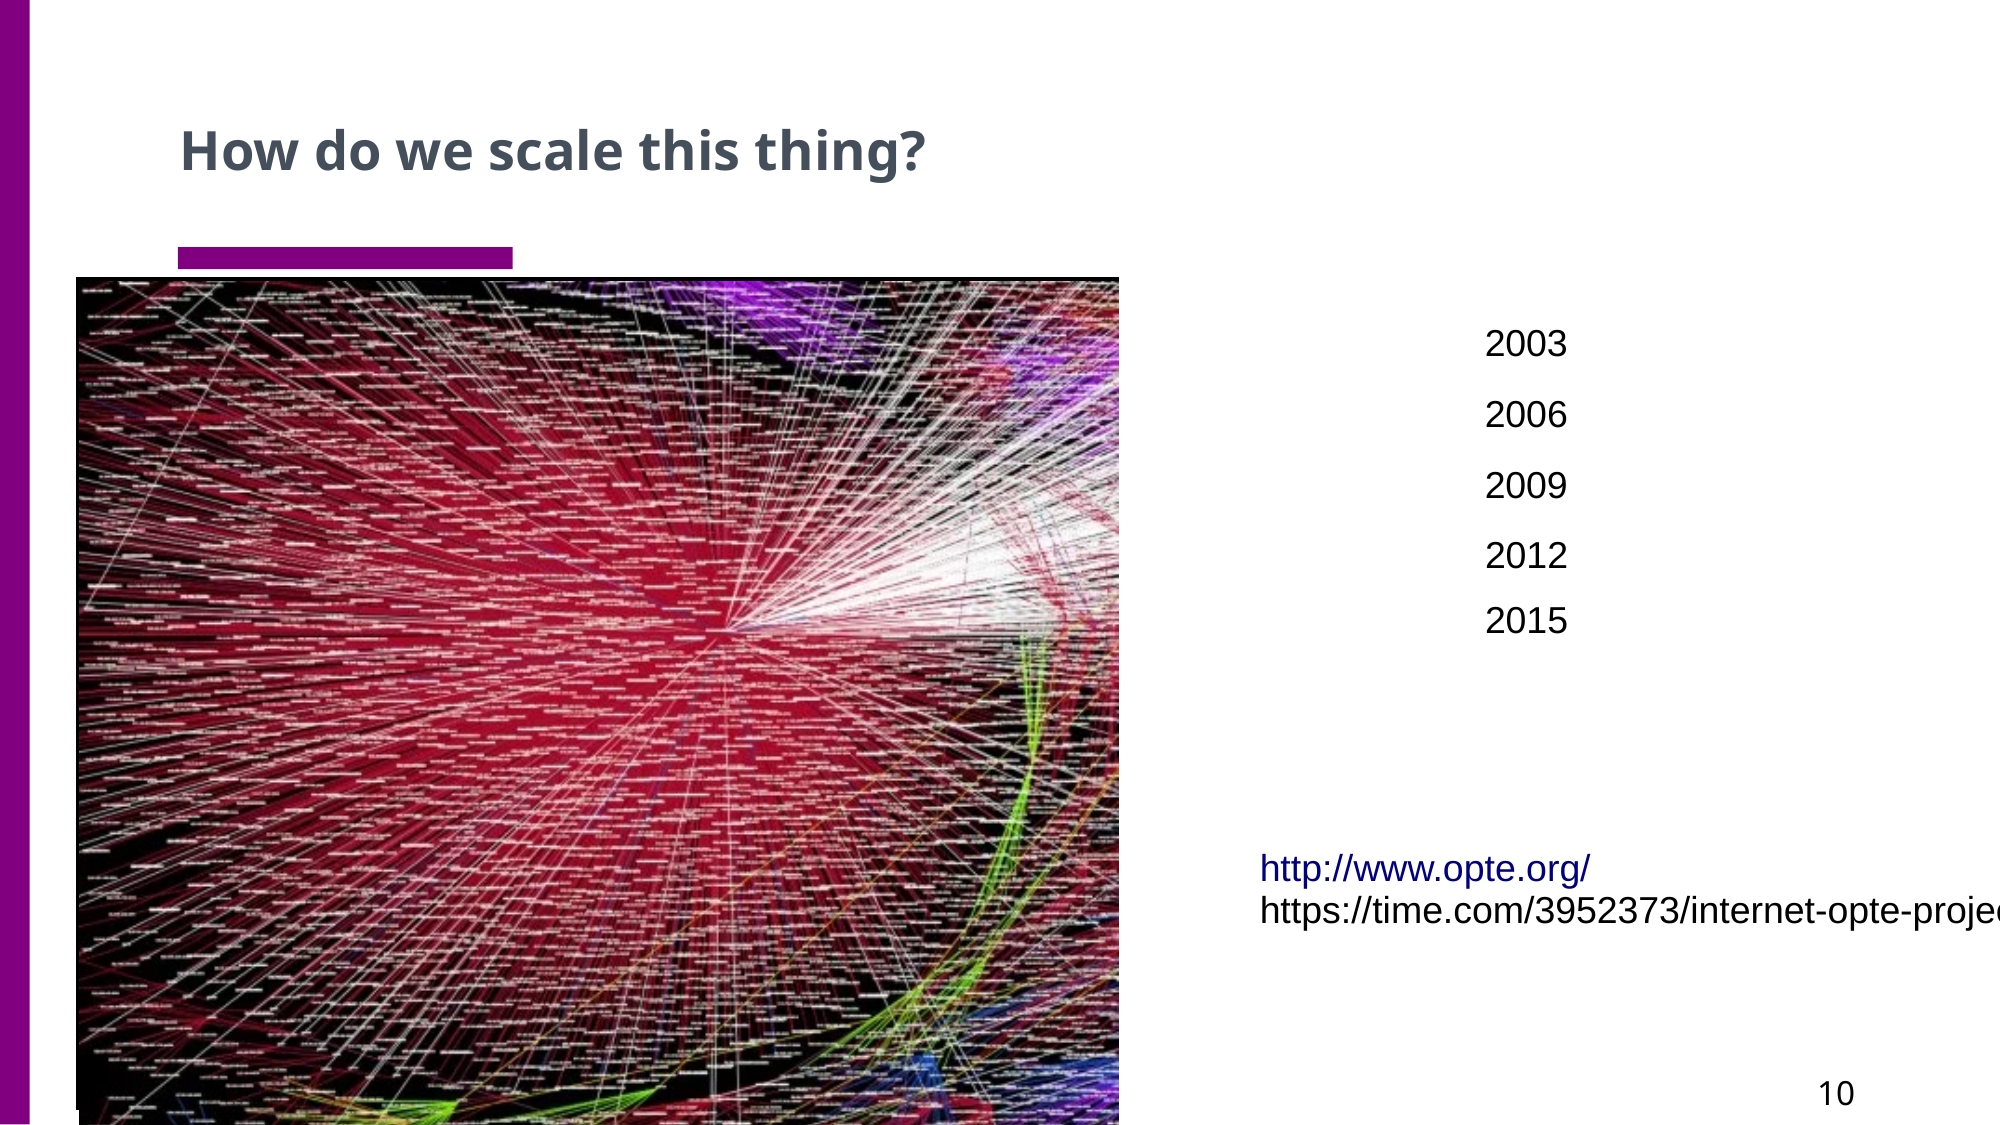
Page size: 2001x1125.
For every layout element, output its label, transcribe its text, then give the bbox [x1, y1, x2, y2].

picture [76, 277, 1119, 1125]
text_box 2009 [1470, 456, 1583, 514]
text_box 2003 [1470, 314, 1583, 372]
text_box 2015 [1470, 592, 1583, 650]
text_box How do we scale this thing? [165, 104, 1351, 465]
text_box 2006 [1470, 385, 1583, 443]
text_box 2012 [1470, 527, 1583, 585]
text_box http://www.opte.org/ https://time.com/3952373/internet-opte-project/ [1245, 840, 2000, 939]
